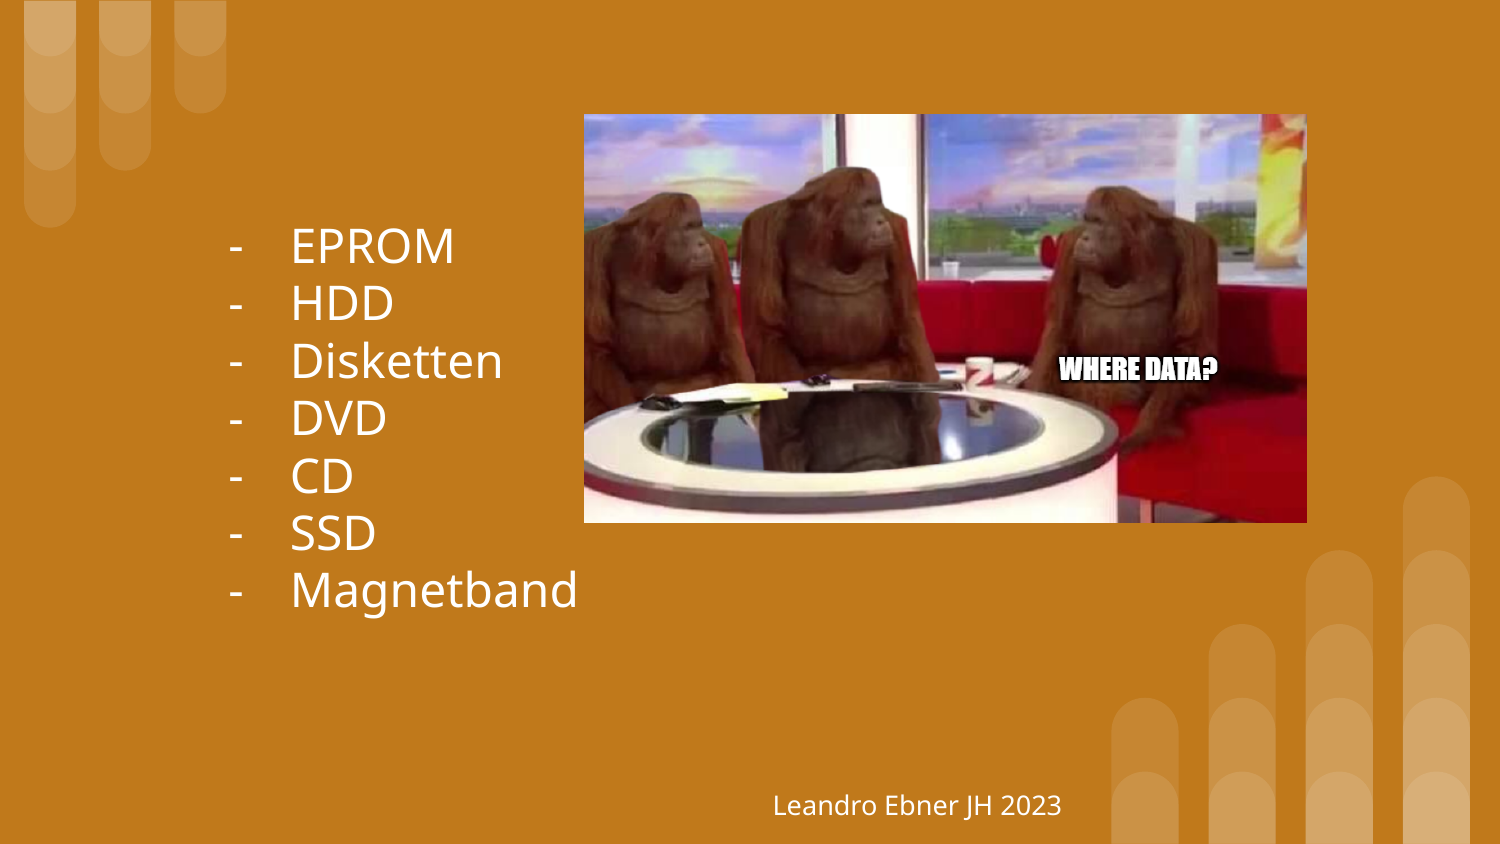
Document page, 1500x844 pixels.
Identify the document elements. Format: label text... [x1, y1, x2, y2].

picture [584, 114, 1307, 523]
text_box EPROM HDD Disketten DVD CD SSD Magnetband [199, 200, 599, 768]
